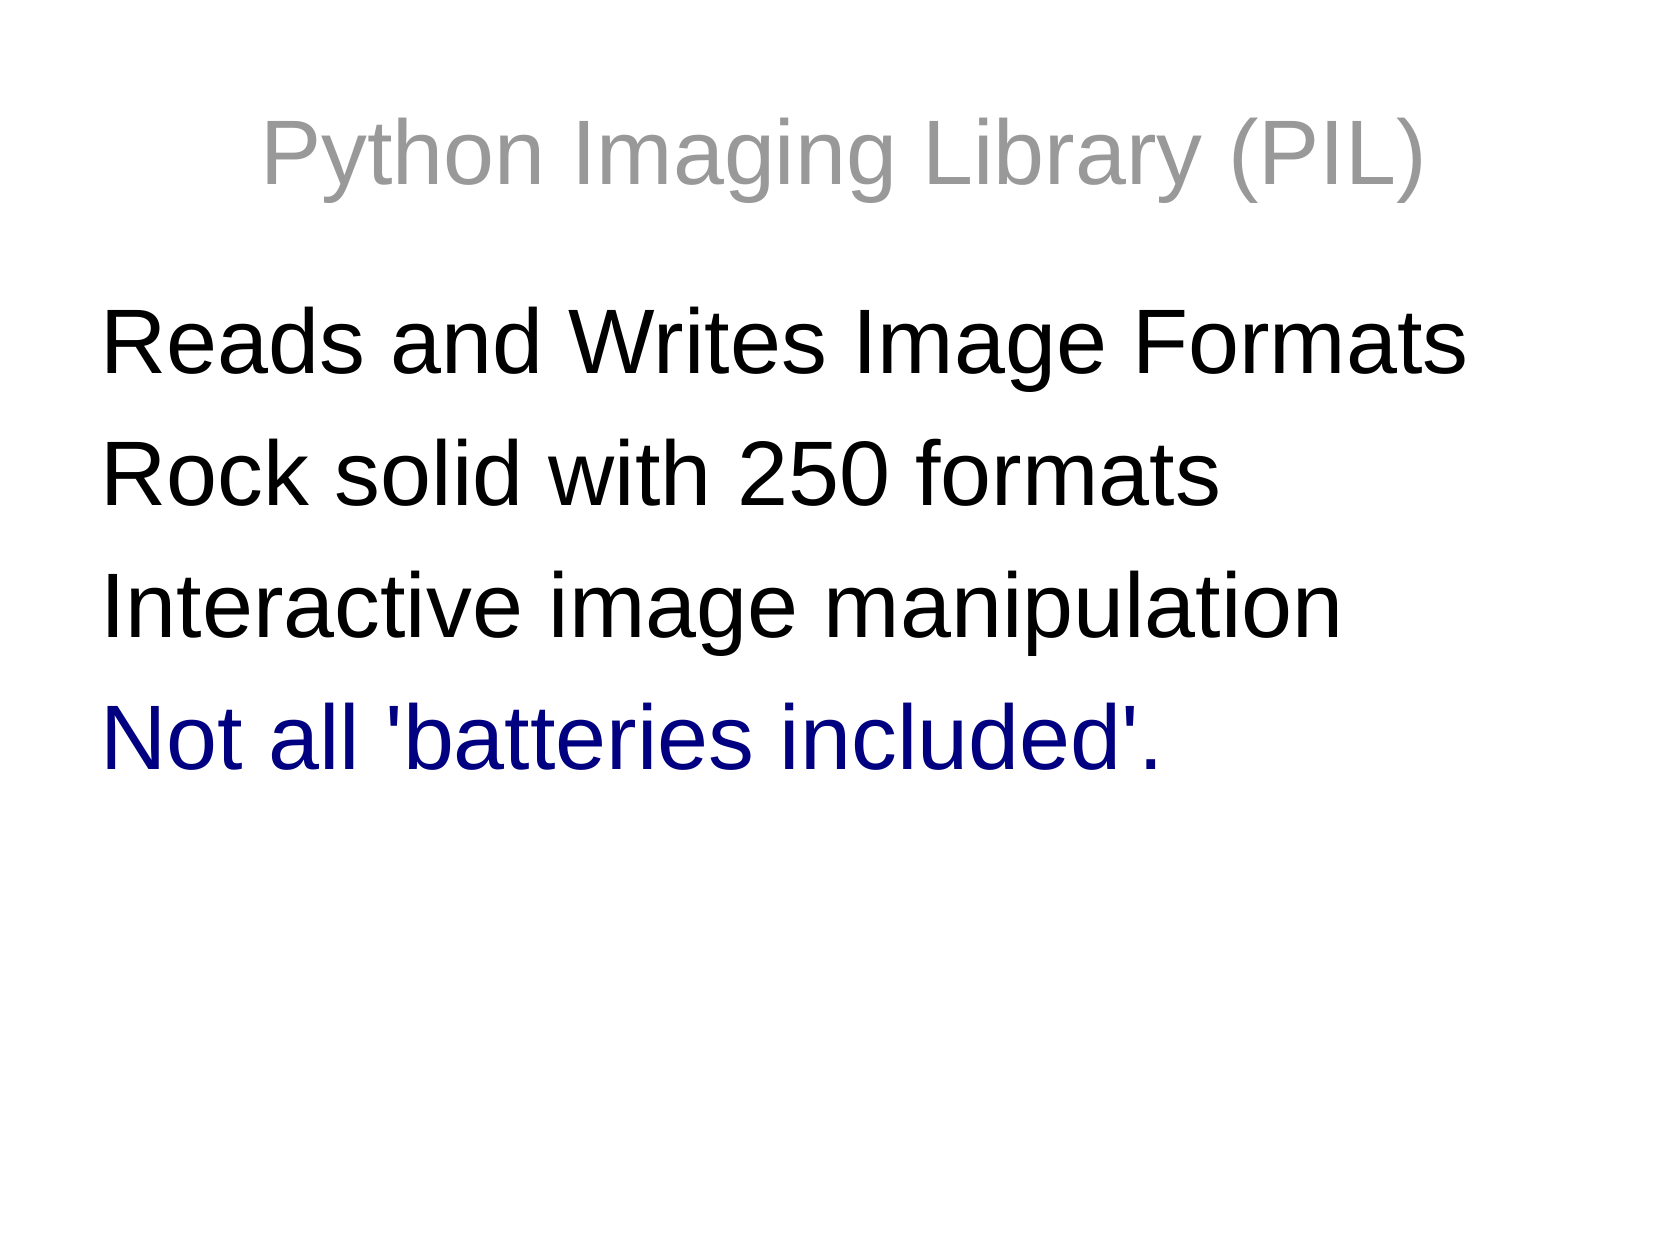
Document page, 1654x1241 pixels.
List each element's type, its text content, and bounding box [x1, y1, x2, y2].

list Reads and Writes Image Formats Rock solid with 250 formats Interactive image manipulation Not all 'batteries included'. [82, 290, 1571, 1094]
title Python Imaging Library (PIL) [82, 49, 1571, 257]
